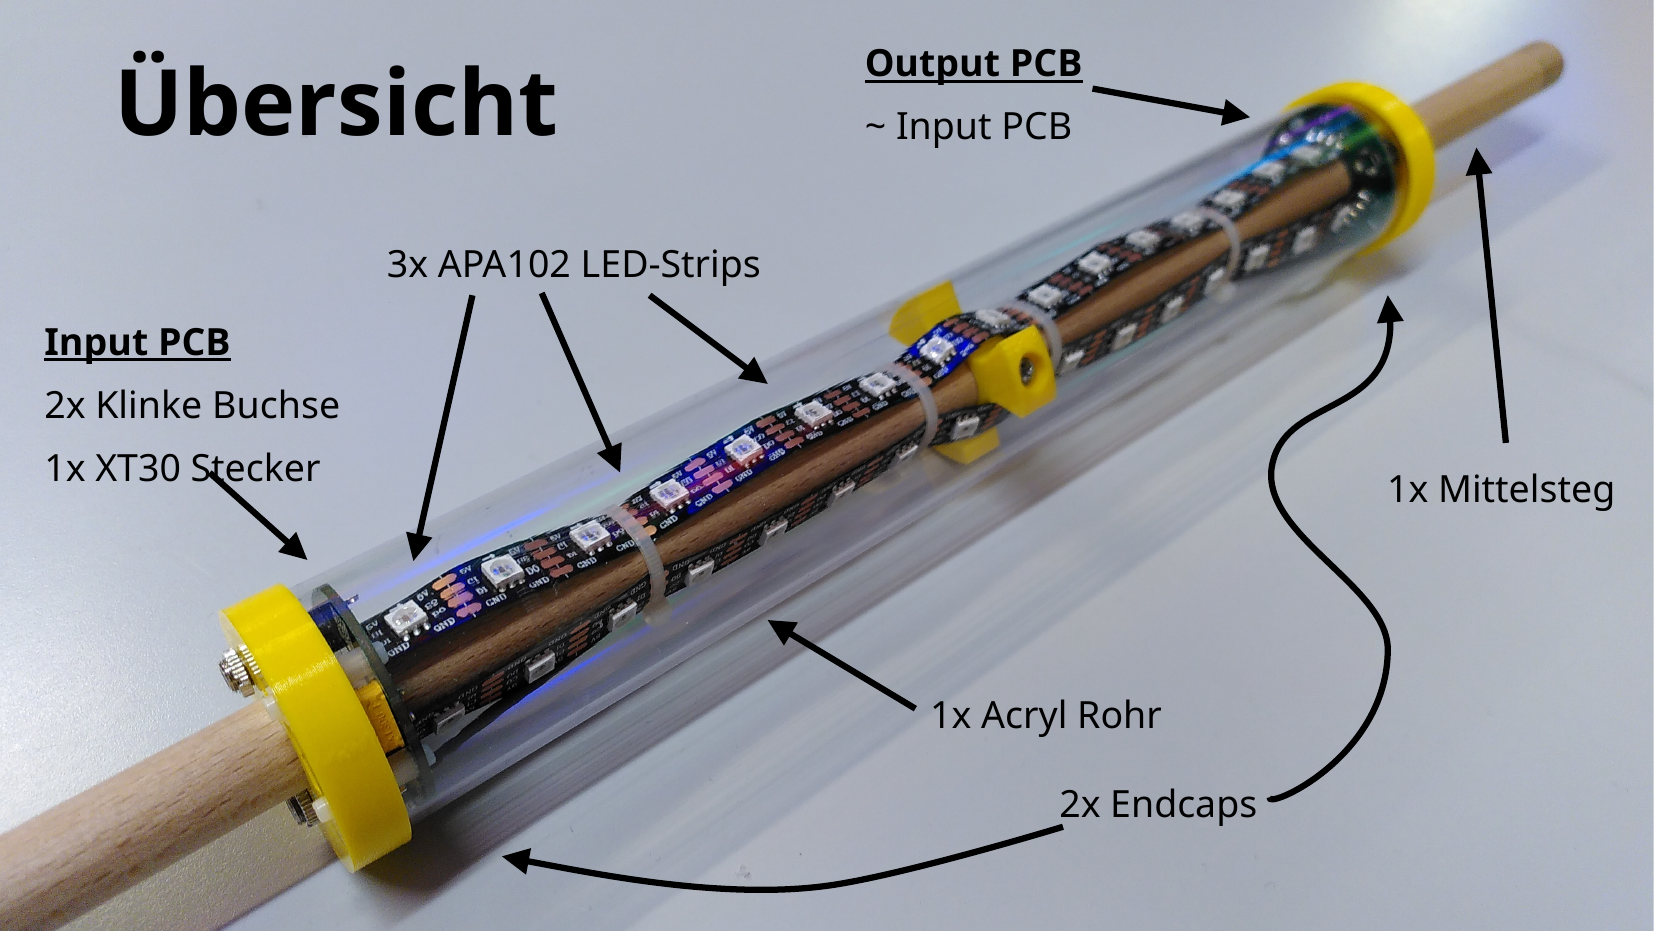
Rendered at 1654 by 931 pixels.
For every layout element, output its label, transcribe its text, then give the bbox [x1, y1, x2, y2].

picture [0, 0, 1654, 931]
text_box Input PCB 2x Klinke Buchse 1x XT30 Stecker [29, 308, 344, 473]
text_box 3x APA102 LED-Strips [372, 230, 771, 288]
text_box 1x Mittelsteg [1372, 454, 1629, 512]
title Übersicht [0, 21, 709, 178]
text_box 1x Acryl Rohr [915, 681, 1172, 739]
text_box Output PCB ~ Input PCB [850, 29, 1093, 141]
text_box 2x Endcaps [1044, 769, 1265, 827]
